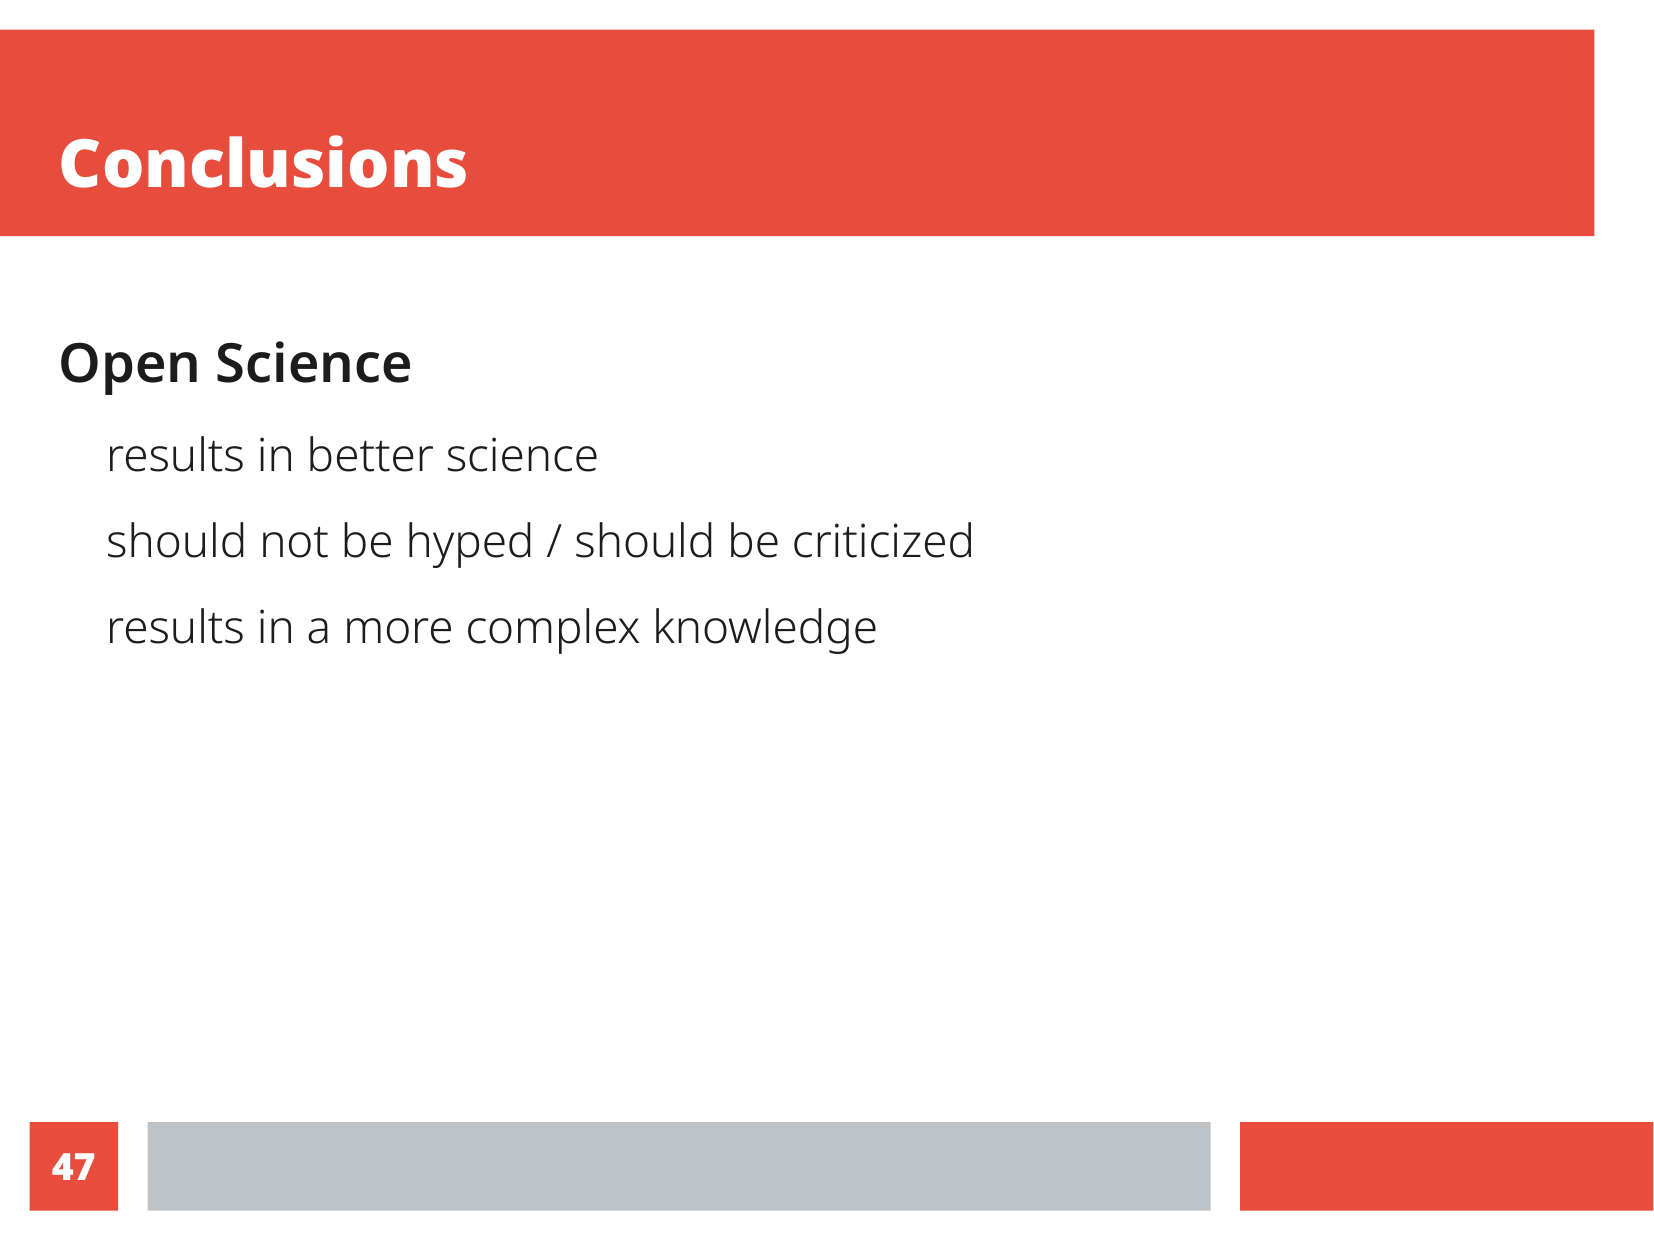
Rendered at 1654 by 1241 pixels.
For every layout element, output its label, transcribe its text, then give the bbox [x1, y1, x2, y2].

list Open Science results in better science should not be hyped / should be criticized results in a more complex knowledge [59, 324, 1565, 1093]
title Conclusions [59, 59, 1595, 207]
